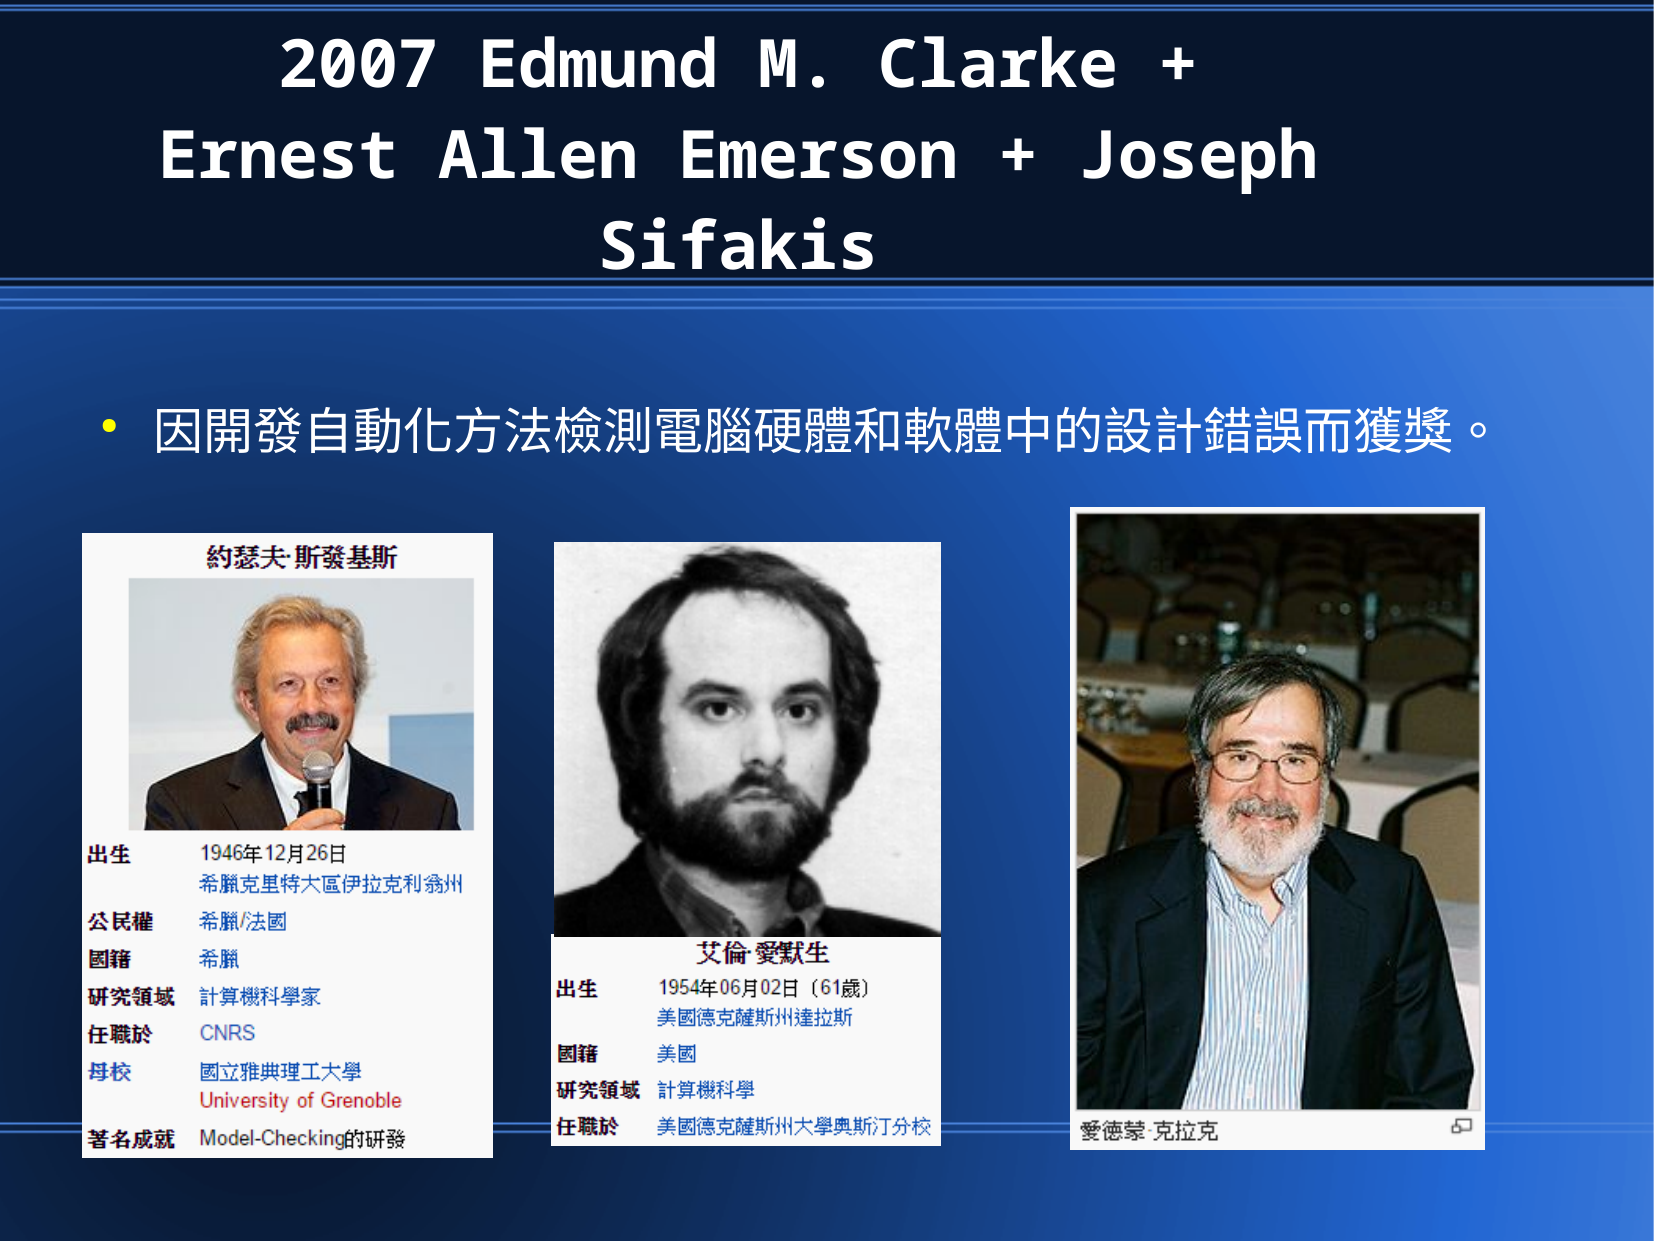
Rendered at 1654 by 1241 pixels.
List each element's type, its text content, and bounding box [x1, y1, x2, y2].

picture [0, 0, 1654, 1241]
list 因開發自動化方法檢測電腦硬體和軟體中的設計錯誤而獲獎。 [82, 355, 1607, 1170]
title 2007 Edmund M. Clarke + Ernest Allen Emerson + Joseph Sifakis [82, 32, 1394, 273]
